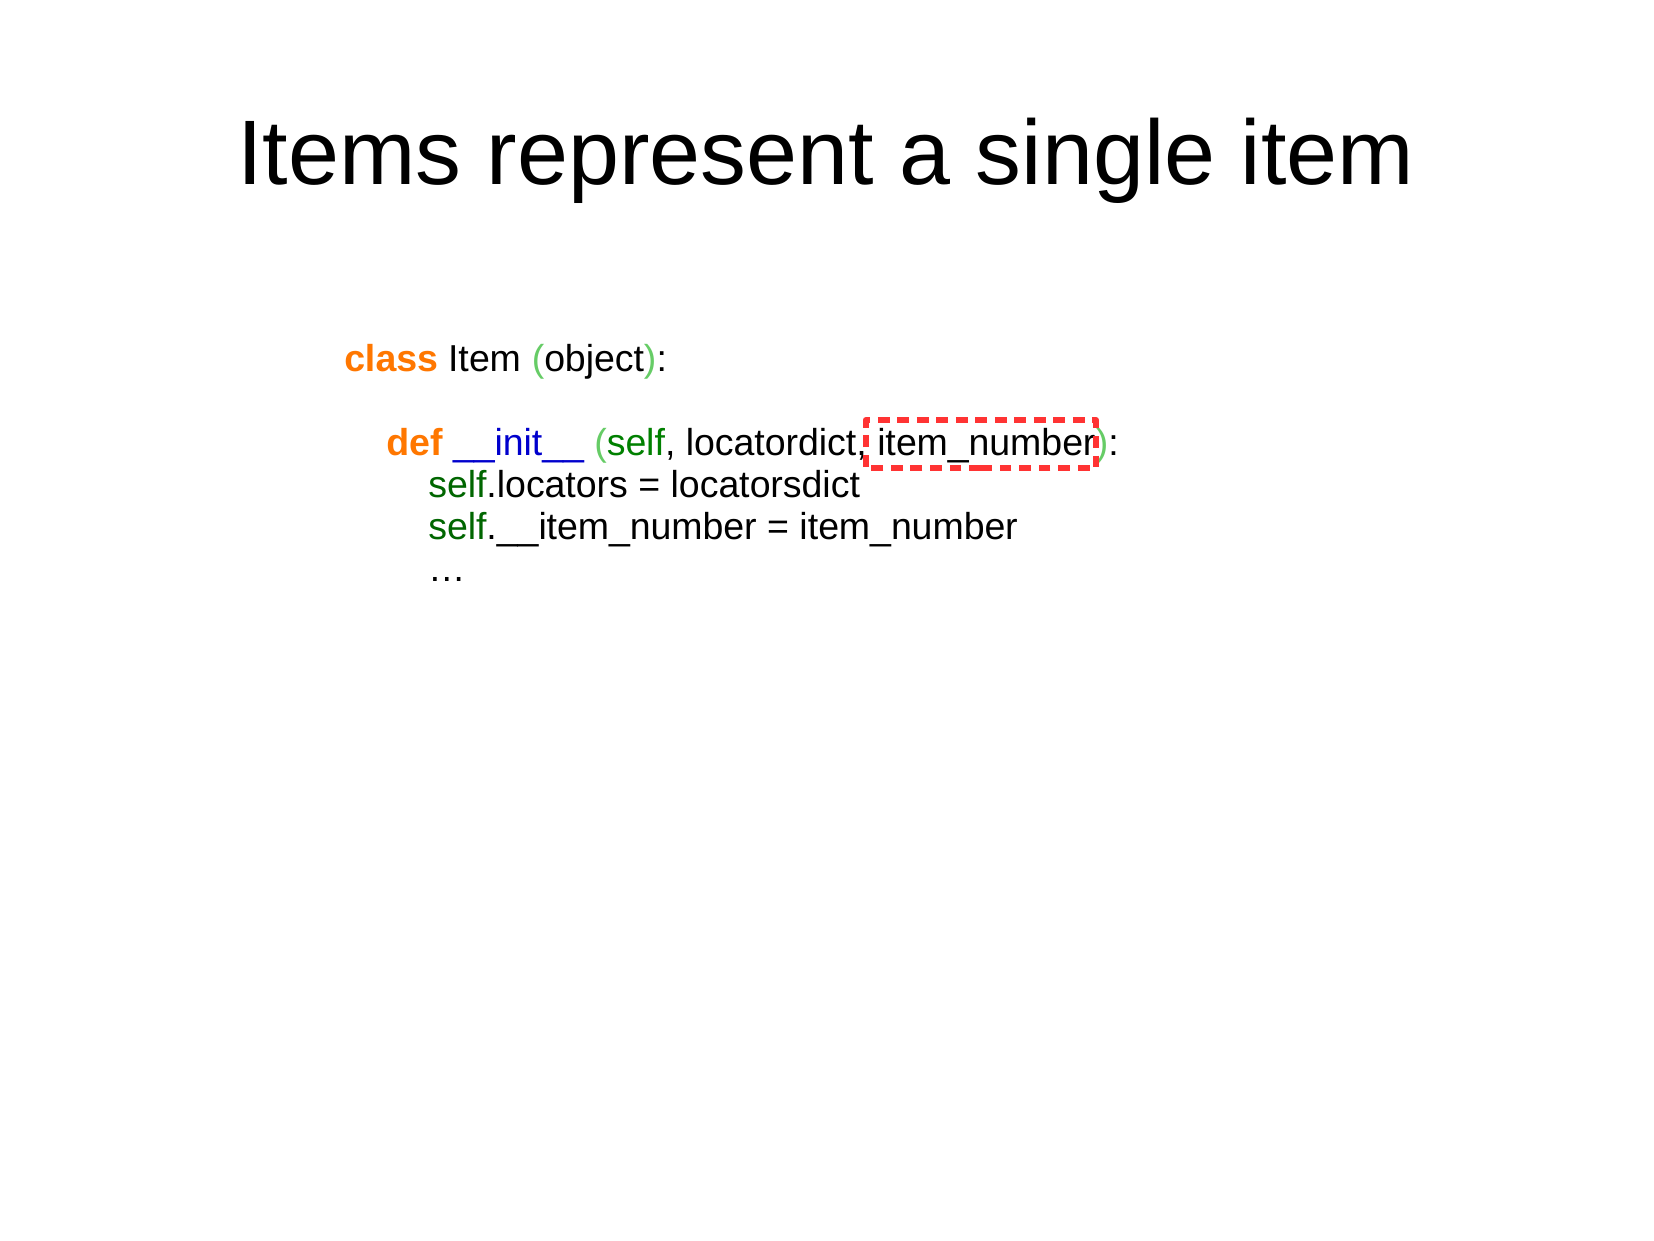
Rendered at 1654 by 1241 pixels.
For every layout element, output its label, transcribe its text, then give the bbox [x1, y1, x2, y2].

title Items represent a single item [82, 49, 1571, 257]
text_box class Item (object): def __init__ (self, locatordict, item_number): self.locators = locatorsdict self.__item_number = item_number … [329, 330, 1165, 765]
